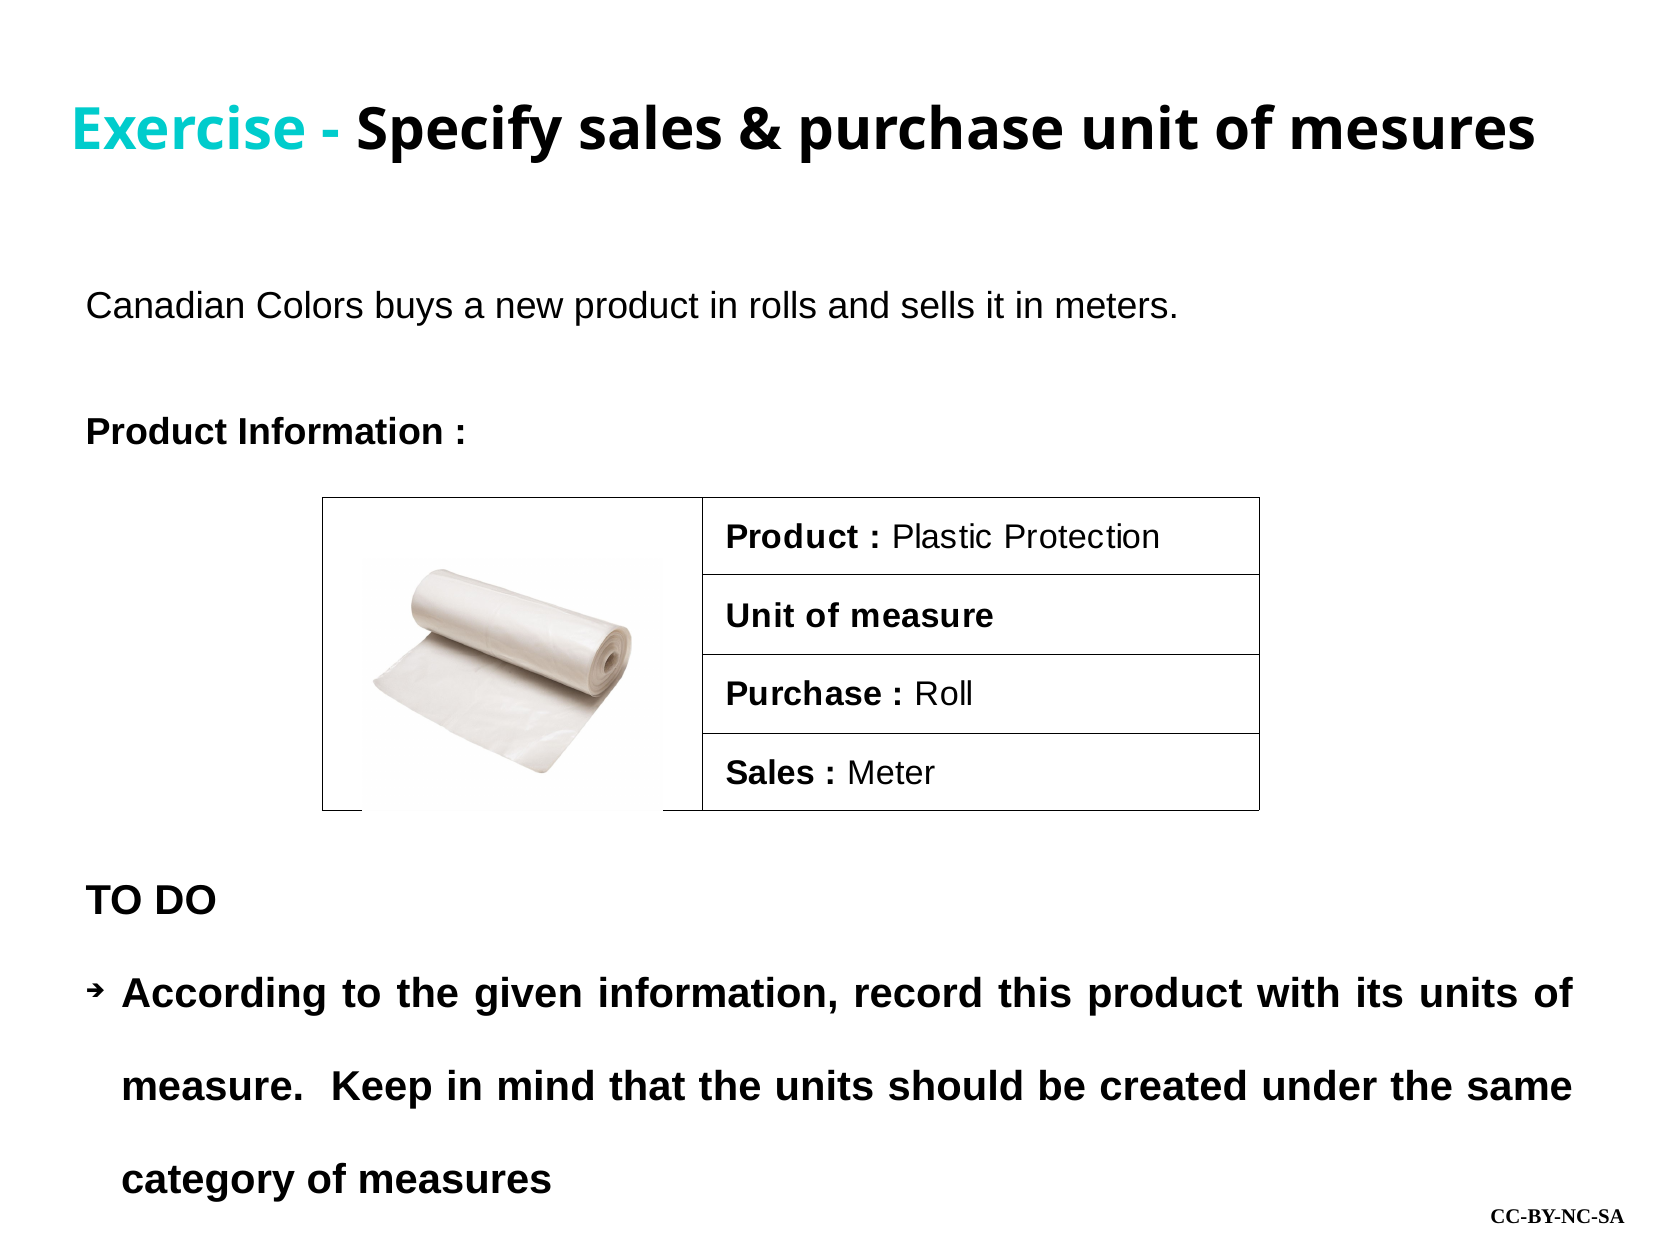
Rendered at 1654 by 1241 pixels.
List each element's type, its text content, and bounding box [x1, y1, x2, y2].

picture [321, 496, 1264, 815]
text_box Canadian Colors buys a new product in rolls and sells it in meters. Product Information : TO DO According to the given information, record this product with its units of measure. Keep in mind that the units should be created under the same category of measures [70, 256, 1589, 1241]
title Exercise - Specify sales & purchase unit of mesures [70, 23, 1560, 231]
